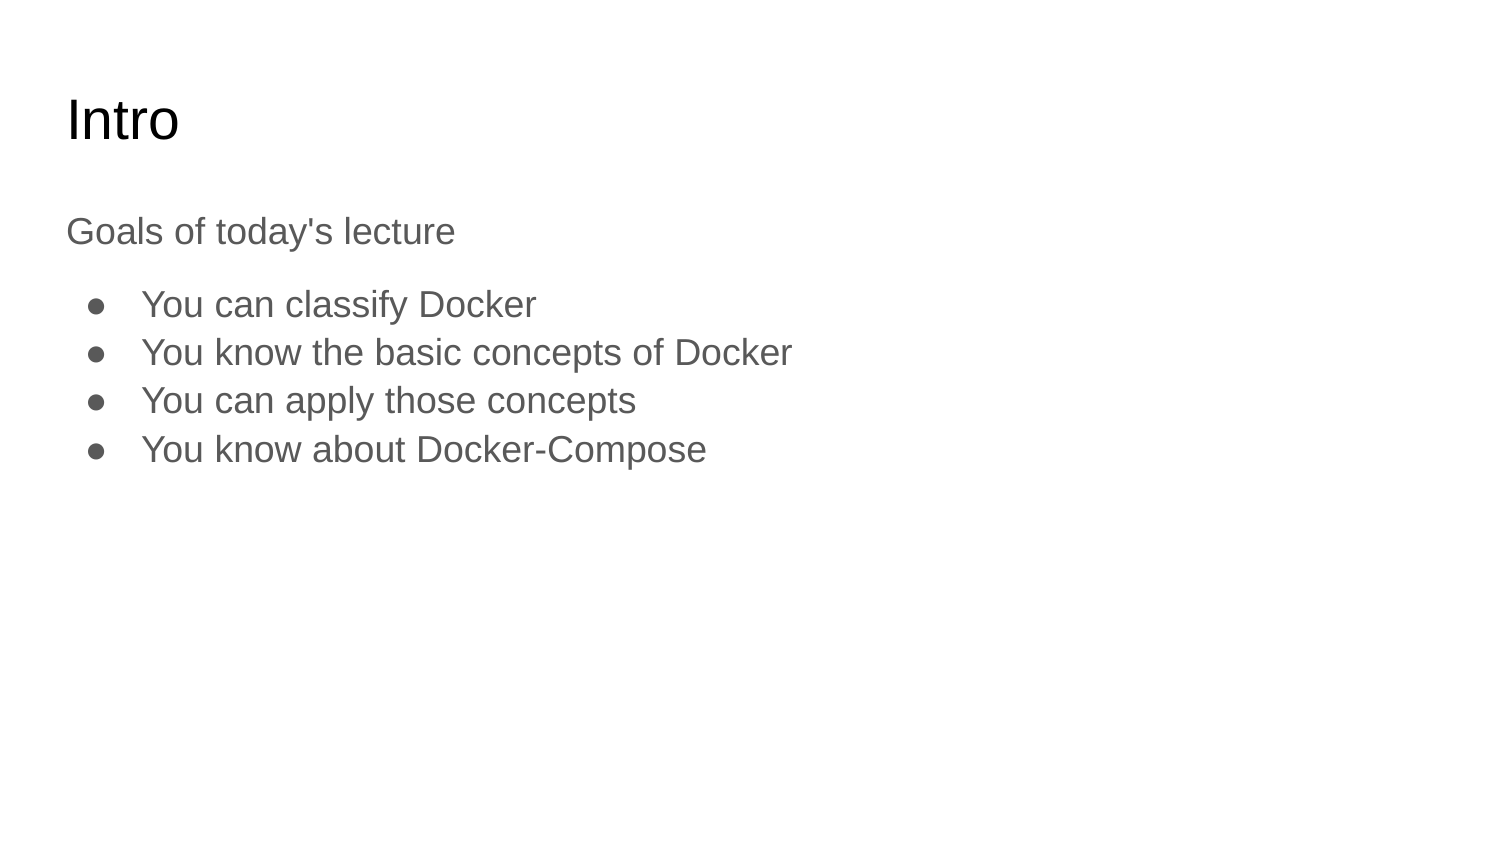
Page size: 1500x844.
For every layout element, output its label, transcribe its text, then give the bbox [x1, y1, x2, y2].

list Goals of today's lecture You can classify Docker You know the basic concepts of Docker You can apply those concepts You know about Docker-Compose [51, 189, 1449, 750]
title Intro [51, 72, 1449, 167]
